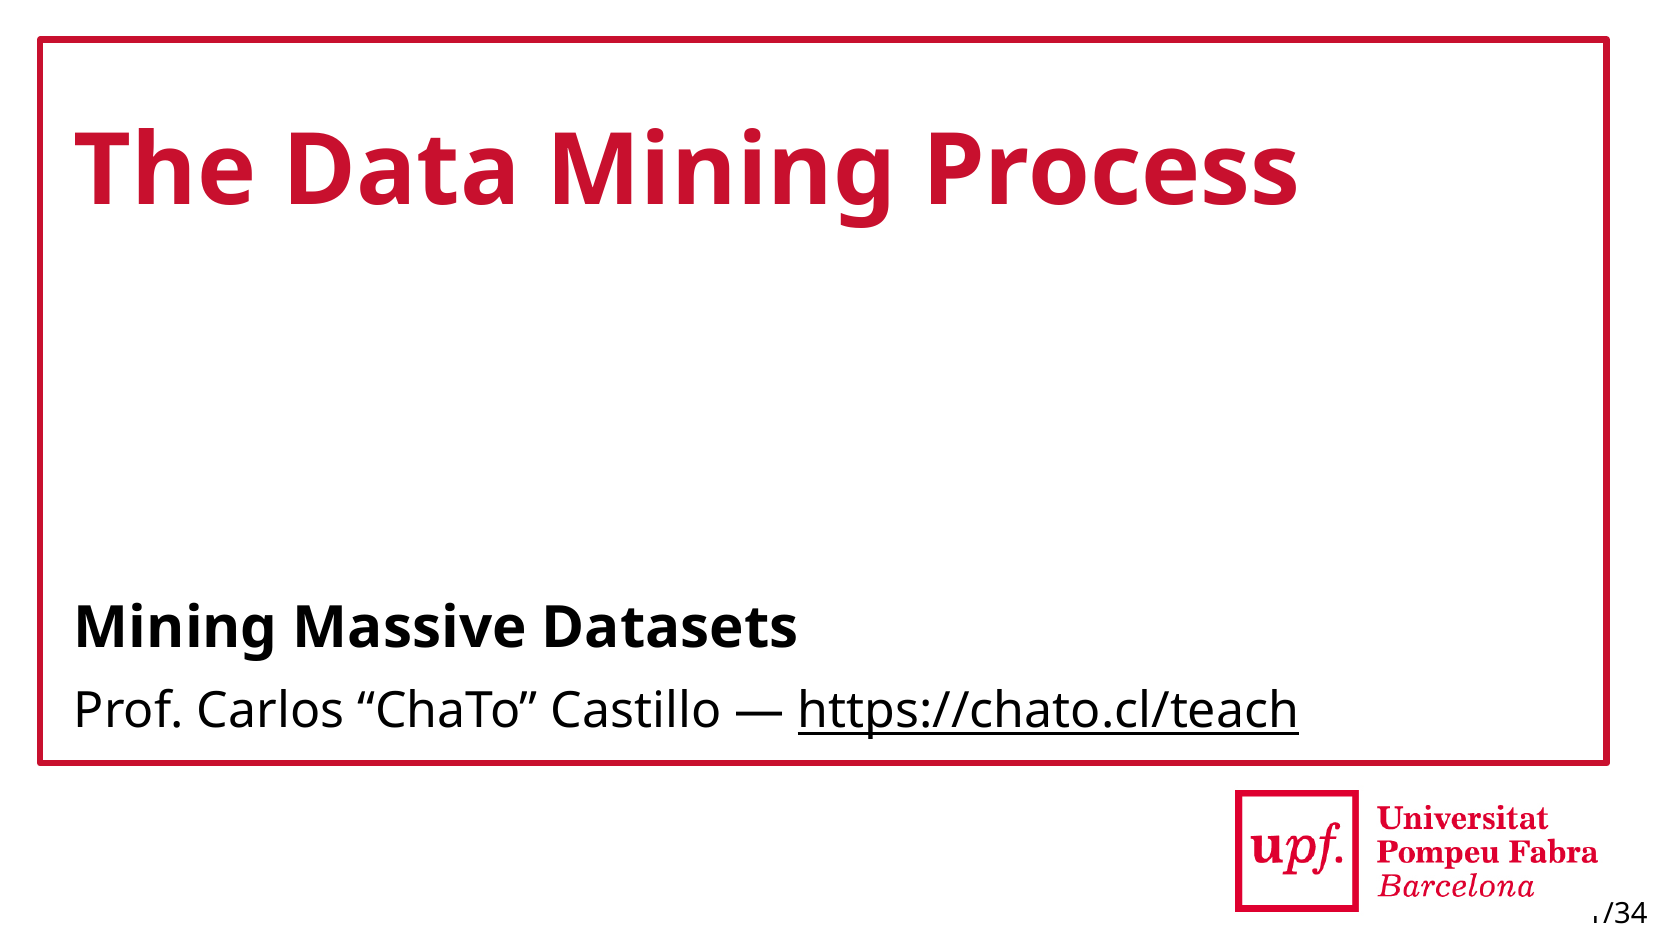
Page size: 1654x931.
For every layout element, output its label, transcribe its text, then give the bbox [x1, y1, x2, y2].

text_box The Data Mining Process Mining Massive Datasets Prof. Carlos “ChaTo” Castillo — https://chato.cl/teach [73, 77, 1562, 734]
chart [770, 589, 889, 649]
picture [1229, 785, 1604, 916]
